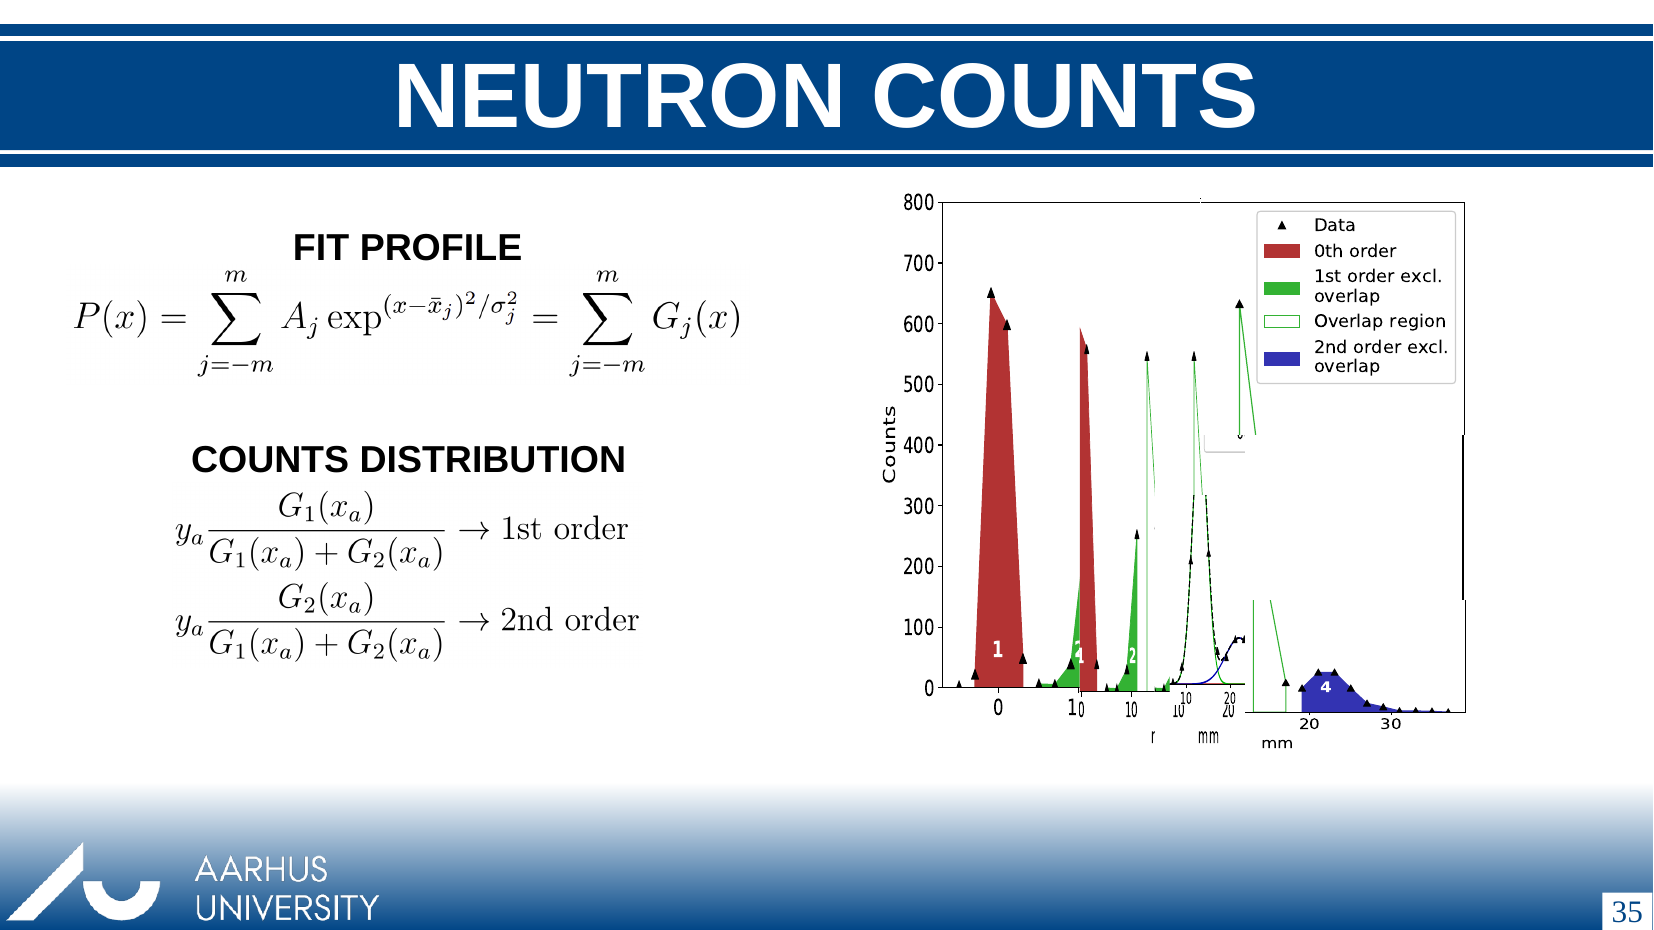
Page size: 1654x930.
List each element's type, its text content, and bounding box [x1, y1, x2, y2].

picture [172, 482, 643, 668]
text_box FIT PROFILE [278, 219, 538, 277]
picture [66, 264, 750, 385]
title NEUTRON COUNTS [0, 41, 1653, 151]
picture [874, 183, 1475, 759]
text_box COUNTS DISTRIBUTION [176, 431, 642, 488]
picture [5, 841, 414, 928]
